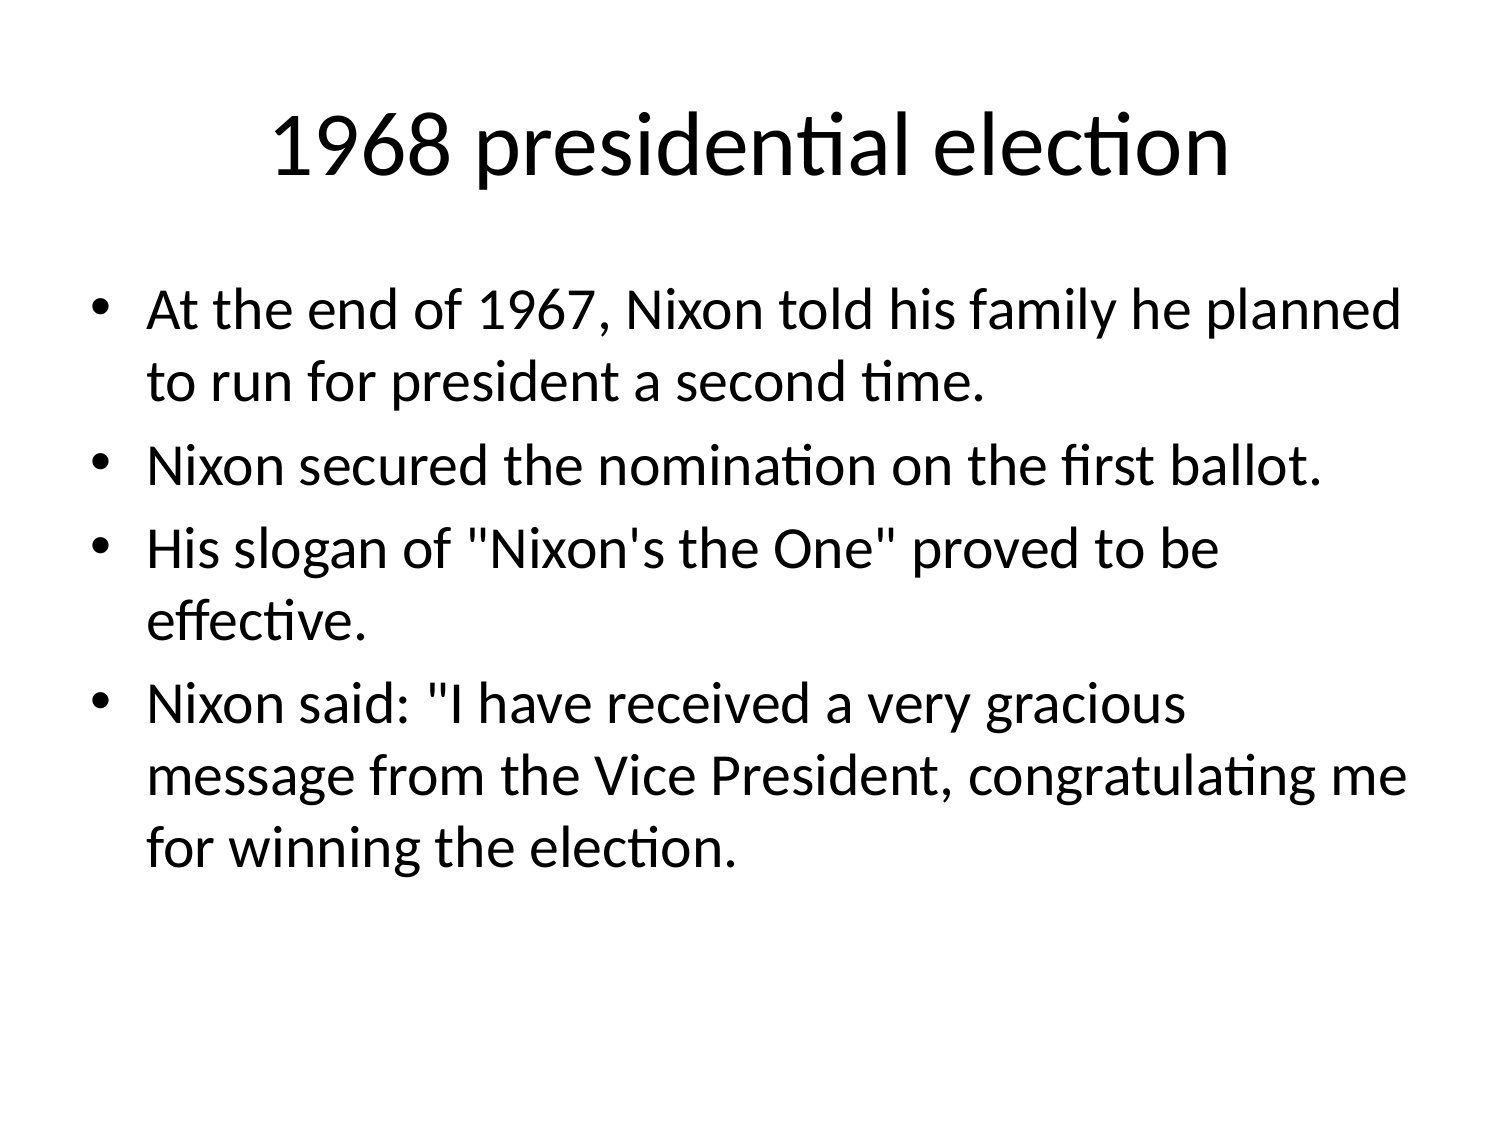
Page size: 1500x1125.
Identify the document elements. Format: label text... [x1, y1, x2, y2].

title 1968 presidential election [75, 45, 1425, 233]
list At the end of 1967, Nixon told his family he planned to run for president a second time. Nixon secured the nomination on the first ballot. His slogan of "Nixon's the One" proved to be effective. Nixon said: "I have received a very gracious message from the Vice President, congratulating me for winning the election. [75, 262, 1425, 1005]
